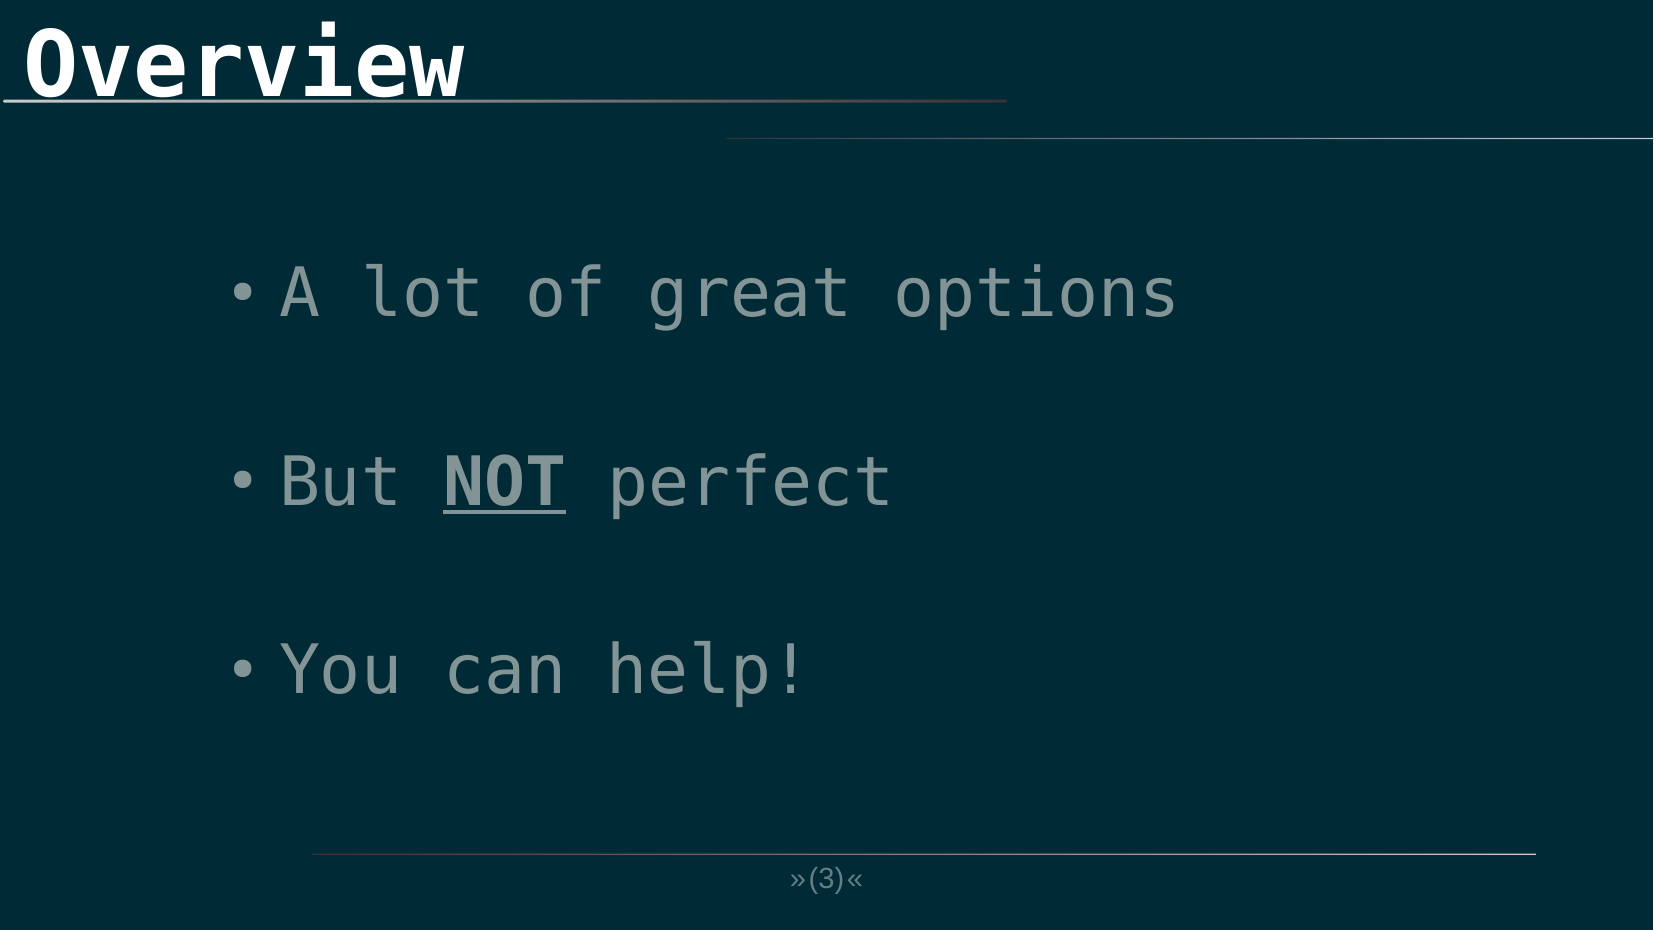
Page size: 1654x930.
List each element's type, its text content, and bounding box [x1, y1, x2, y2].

list A lot of great options But NOT perfect You can help! [78, 174, 1538, 714]
title Overview [23, 11, 1588, 119]
